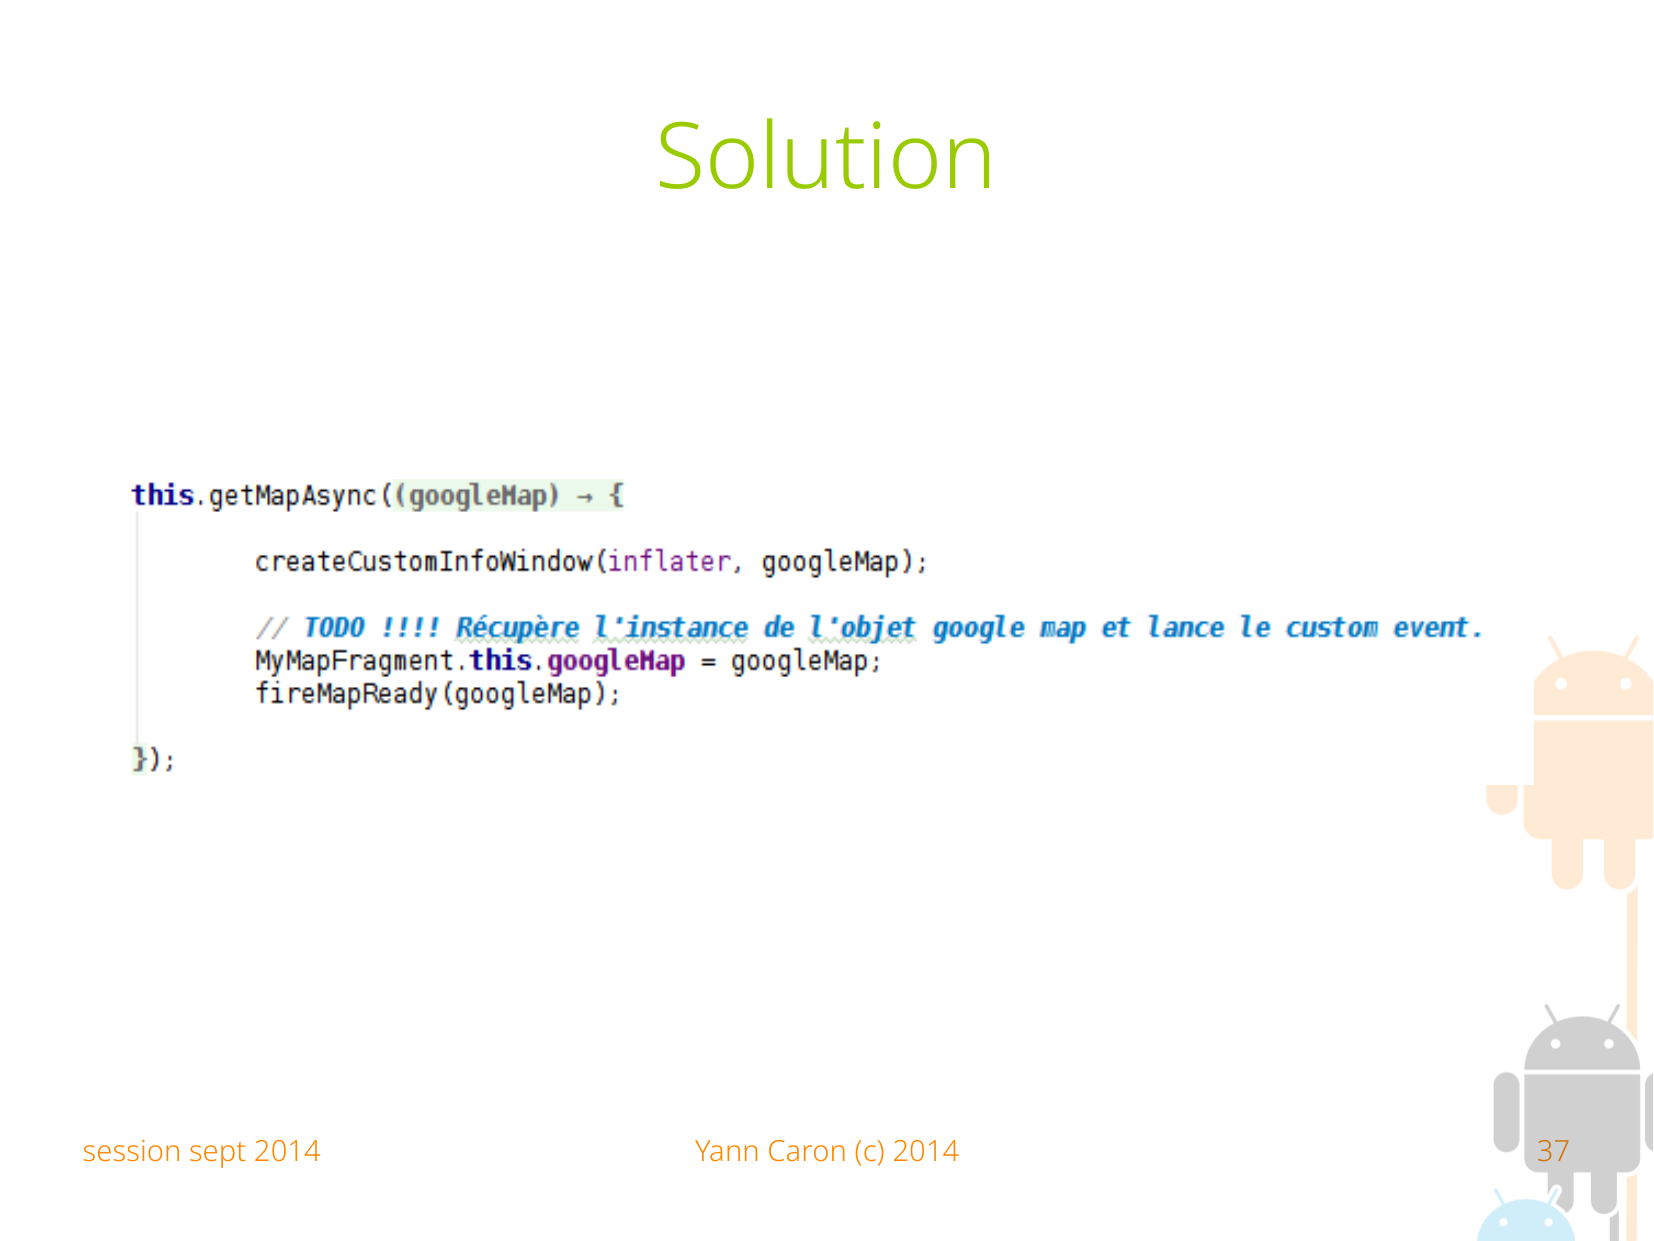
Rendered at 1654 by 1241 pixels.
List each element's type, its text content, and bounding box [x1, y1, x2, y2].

picture [119, 423, 1654, 1241]
title Solution [82, 49, 1571, 257]
